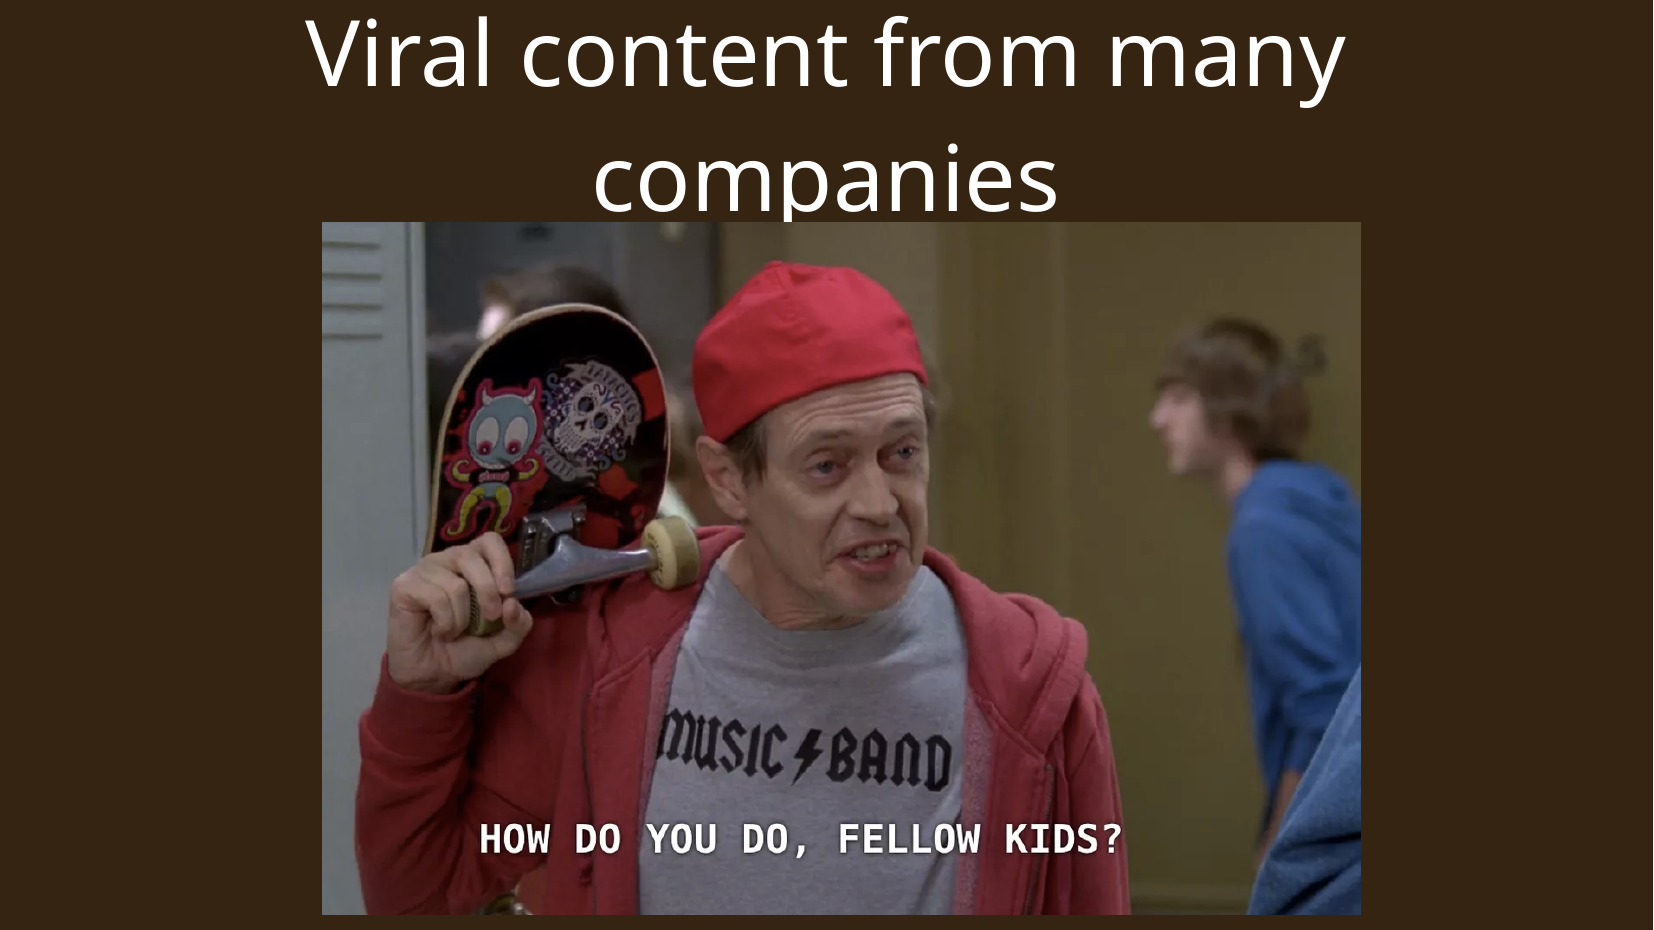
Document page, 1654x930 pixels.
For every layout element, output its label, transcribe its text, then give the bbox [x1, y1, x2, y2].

title Viral content from many companies [82, 1, 1571, 225]
picture [322, 222, 1361, 915]
